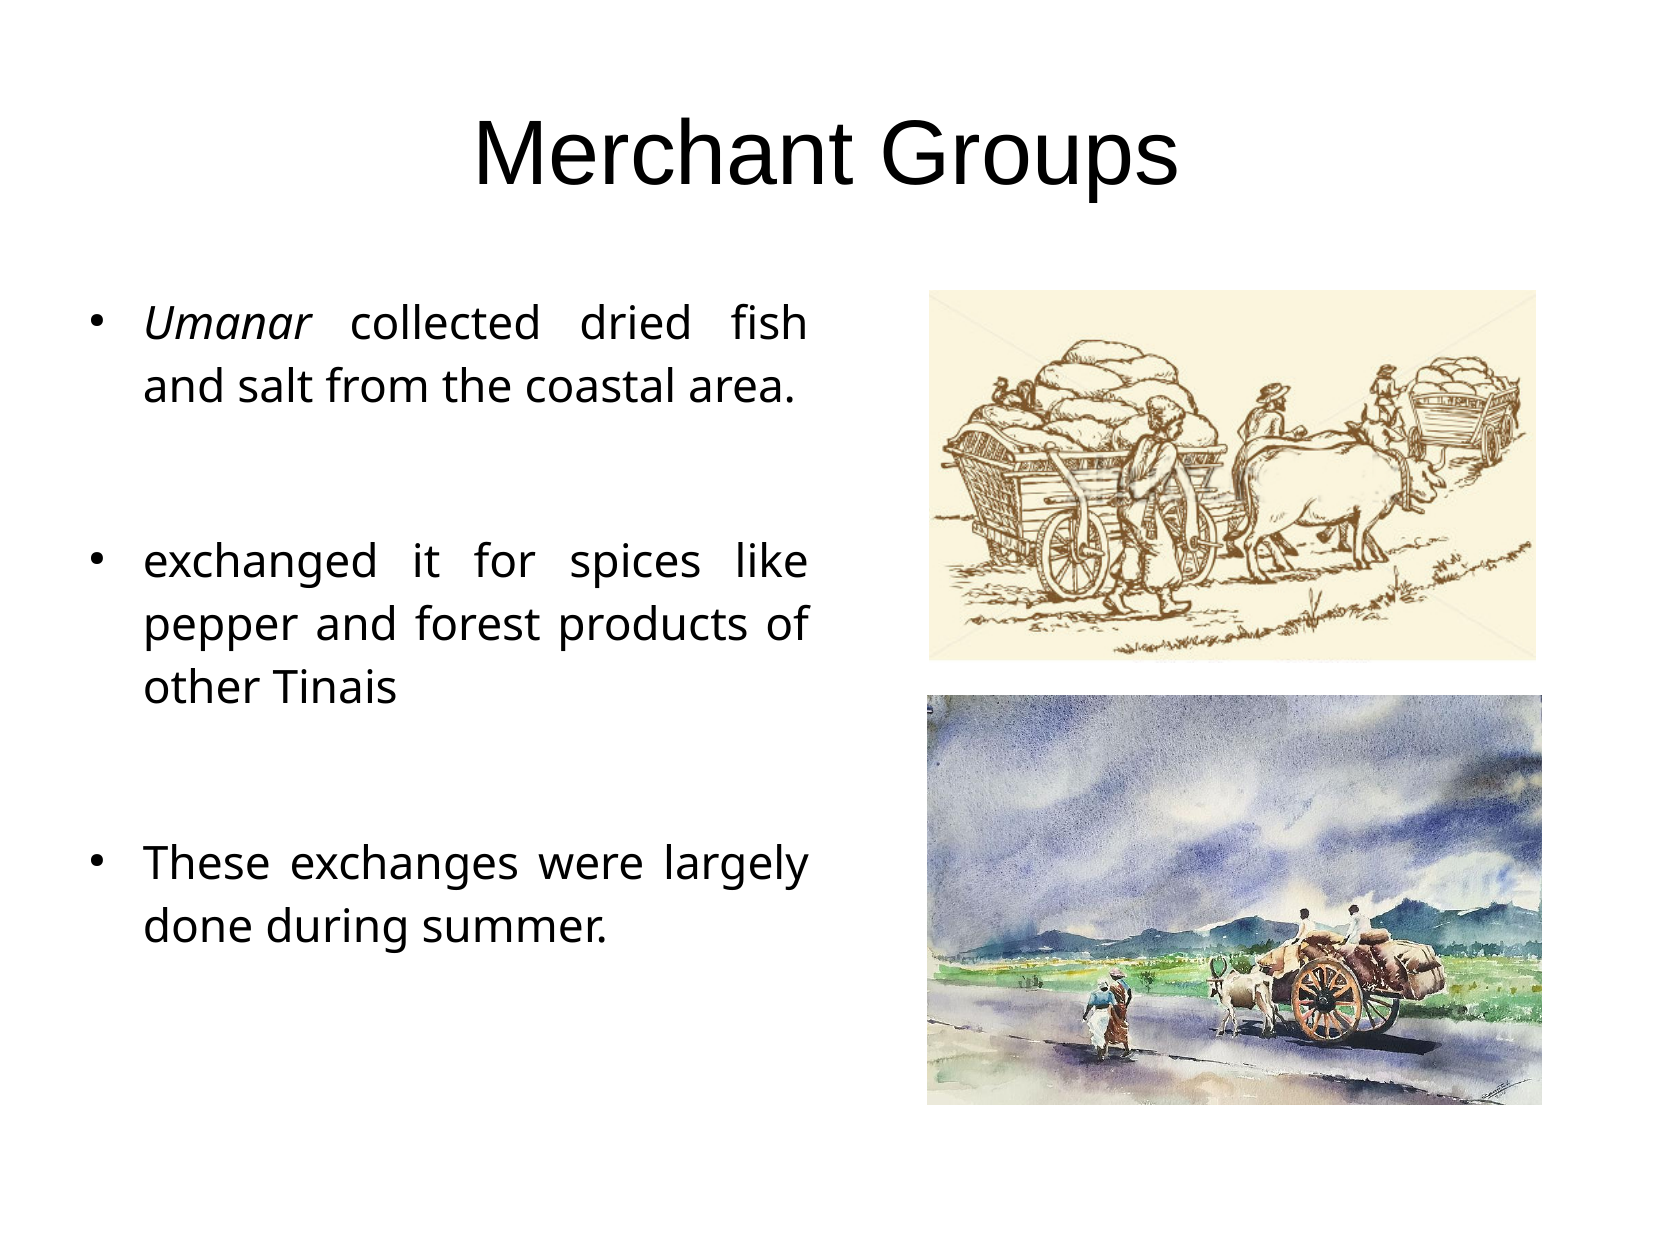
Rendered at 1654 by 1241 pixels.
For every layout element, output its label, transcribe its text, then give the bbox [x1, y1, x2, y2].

picture [927, 695, 1542, 1105]
picture [929, 290, 1536, 663]
title Merchant Groups [82, 49, 1571, 257]
list Umanar collected dried fish and salt from the coastal area. exchanged it for spices like pepper and forest products of other Tinais These exchanges were largely done during summer. [82, 290, 809, 1010]
